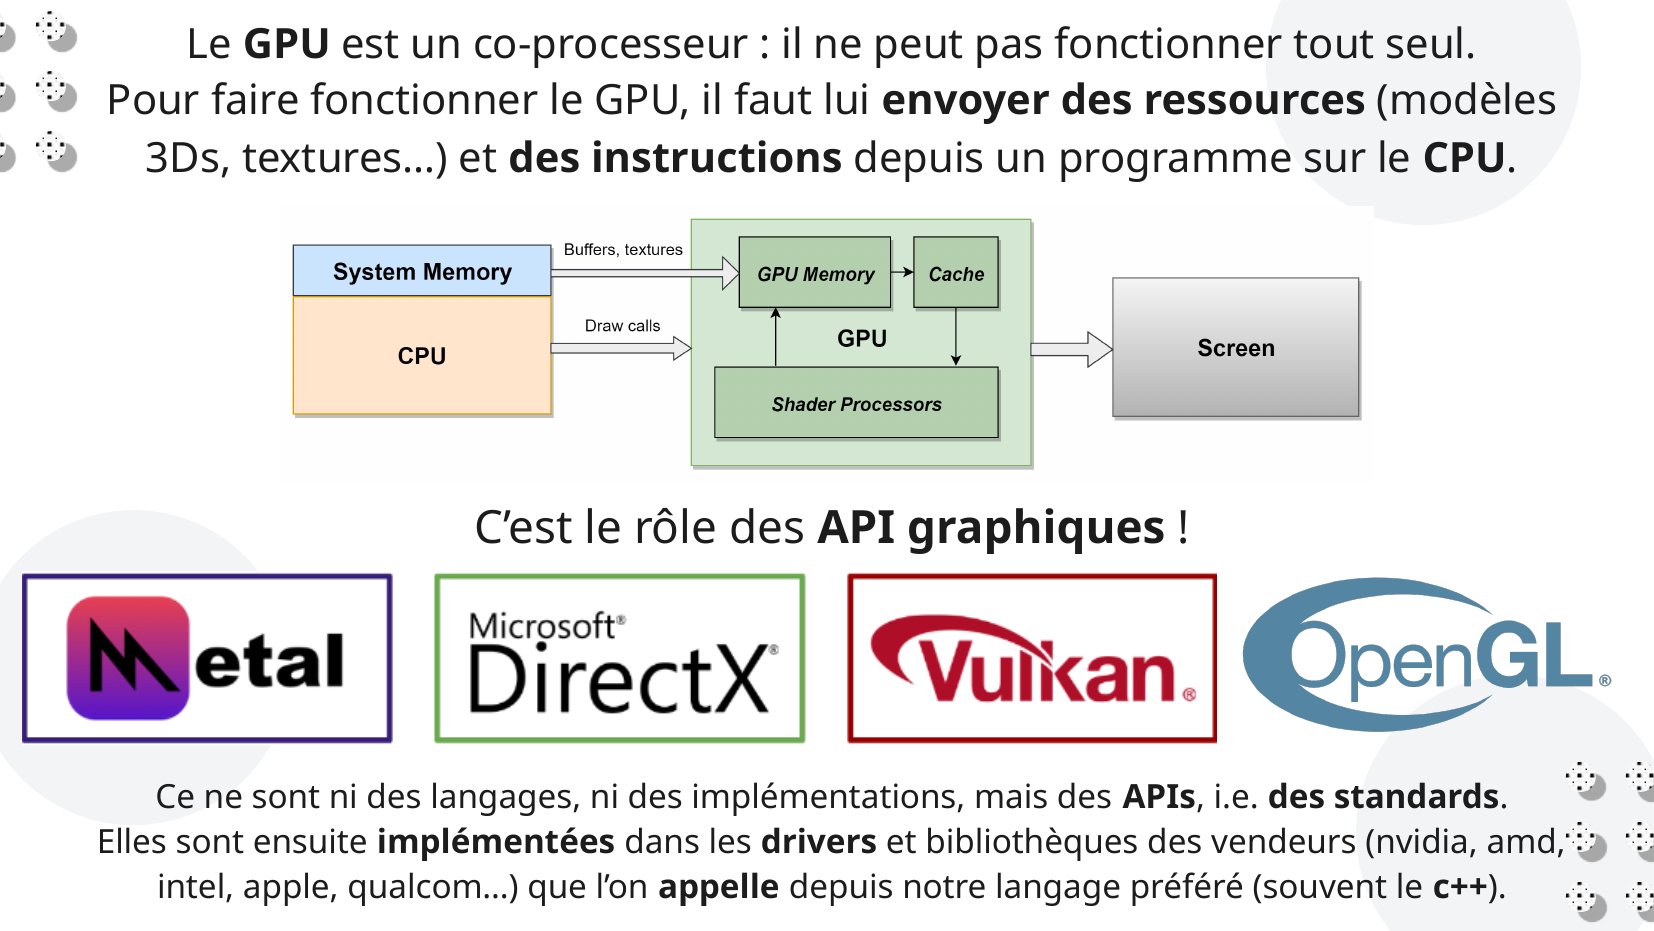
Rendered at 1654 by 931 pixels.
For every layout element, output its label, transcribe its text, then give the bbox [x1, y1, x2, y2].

picture [1589, 884, 1596, 910]
picture [1625, 881, 1654, 912]
picture [1223, 569, 1630, 740]
picture [1589, 824, 1596, 850]
picture [35, 11, 66, 42]
picture [1625, 821, 1654, 852]
text_box Le GPU est un co-processeur : il ne peut pas fonctionner tout seul. Pour faire fonctionner le GPU, il faut lui envoyer des ressources (modèles 3Ds, textures…) et des instructions depuis un programme sur le CPU. C’est le rôle des API graphiques ! Ce ne sont ni des langages, ni des implémentations, mais des APIs, i.e. des standards. Elles sont ensuite implémentées dans les drivers et bibliothèques des vendeurs (nvidia, amd, intel, apple, qualcom…) que l’on appelle depuis notre langage préféré (souvent le c++). [75, 5, 1589, 916]
picture [0, 134, 7, 159]
picture [35, 131, 67, 162]
picture [0, 74, 6, 99]
picture [1625, 761, 1654, 792]
picture [280, 206, 1374, 482]
picture [0, 14, 6, 39]
picture [1589, 764, 1596, 790]
picture [35, 71, 66, 102]
picture [22, 571, 1217, 745]
